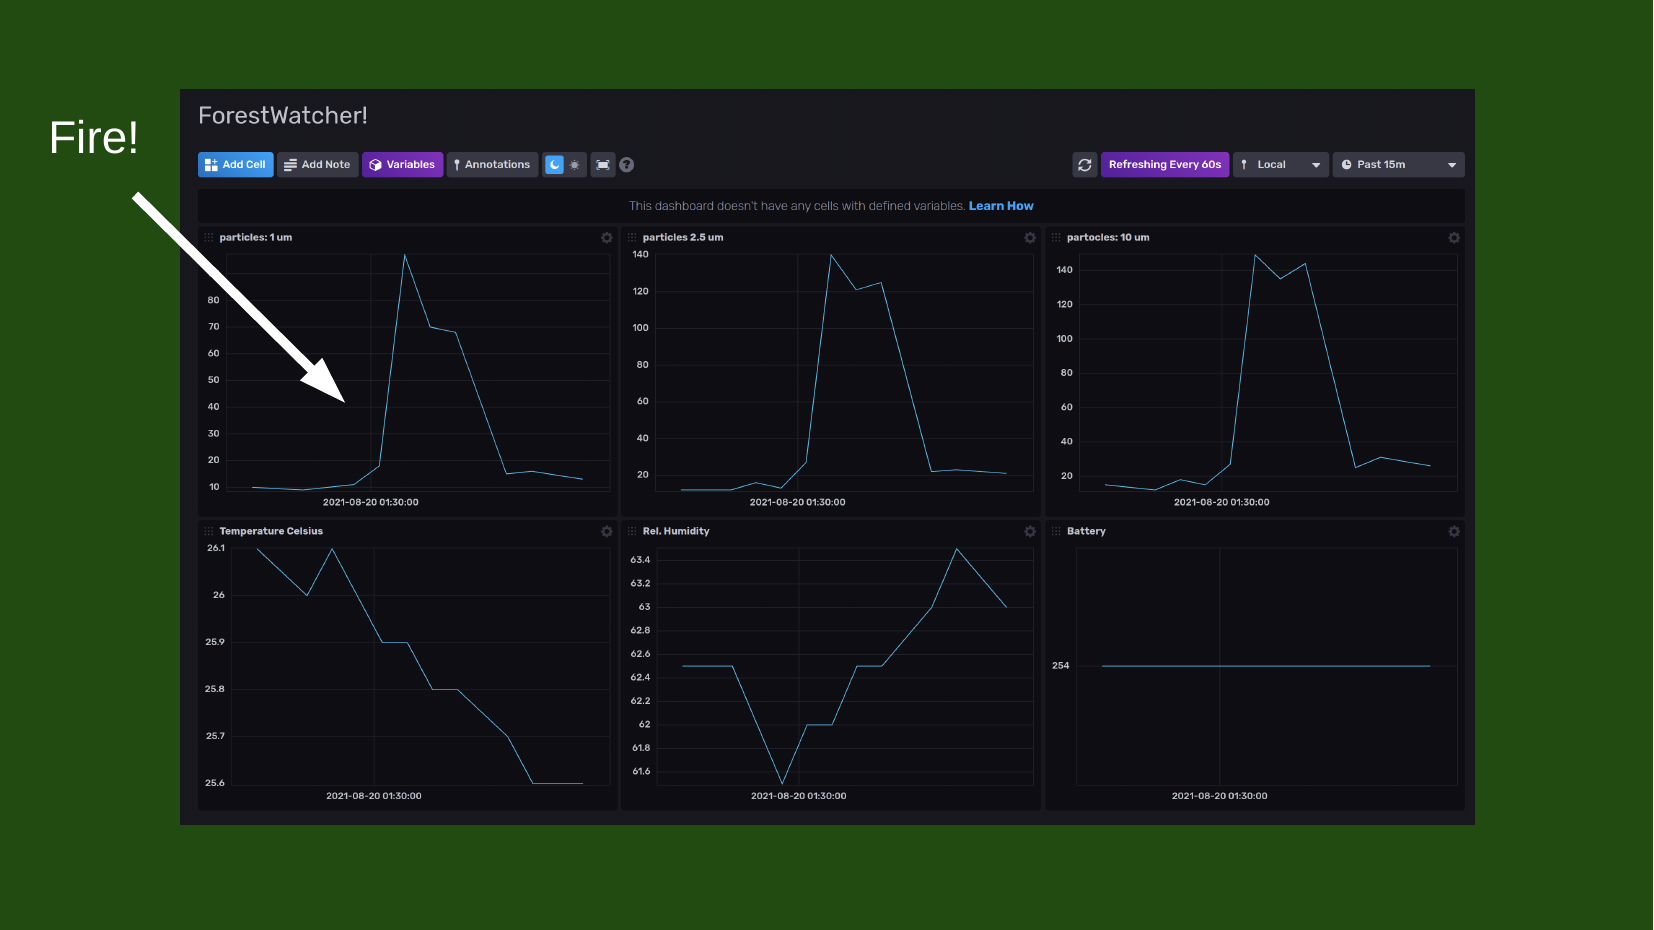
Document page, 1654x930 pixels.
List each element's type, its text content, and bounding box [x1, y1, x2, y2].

text_box Fire! [33, 104, 436, 172]
picture [180, 89, 1475, 825]
